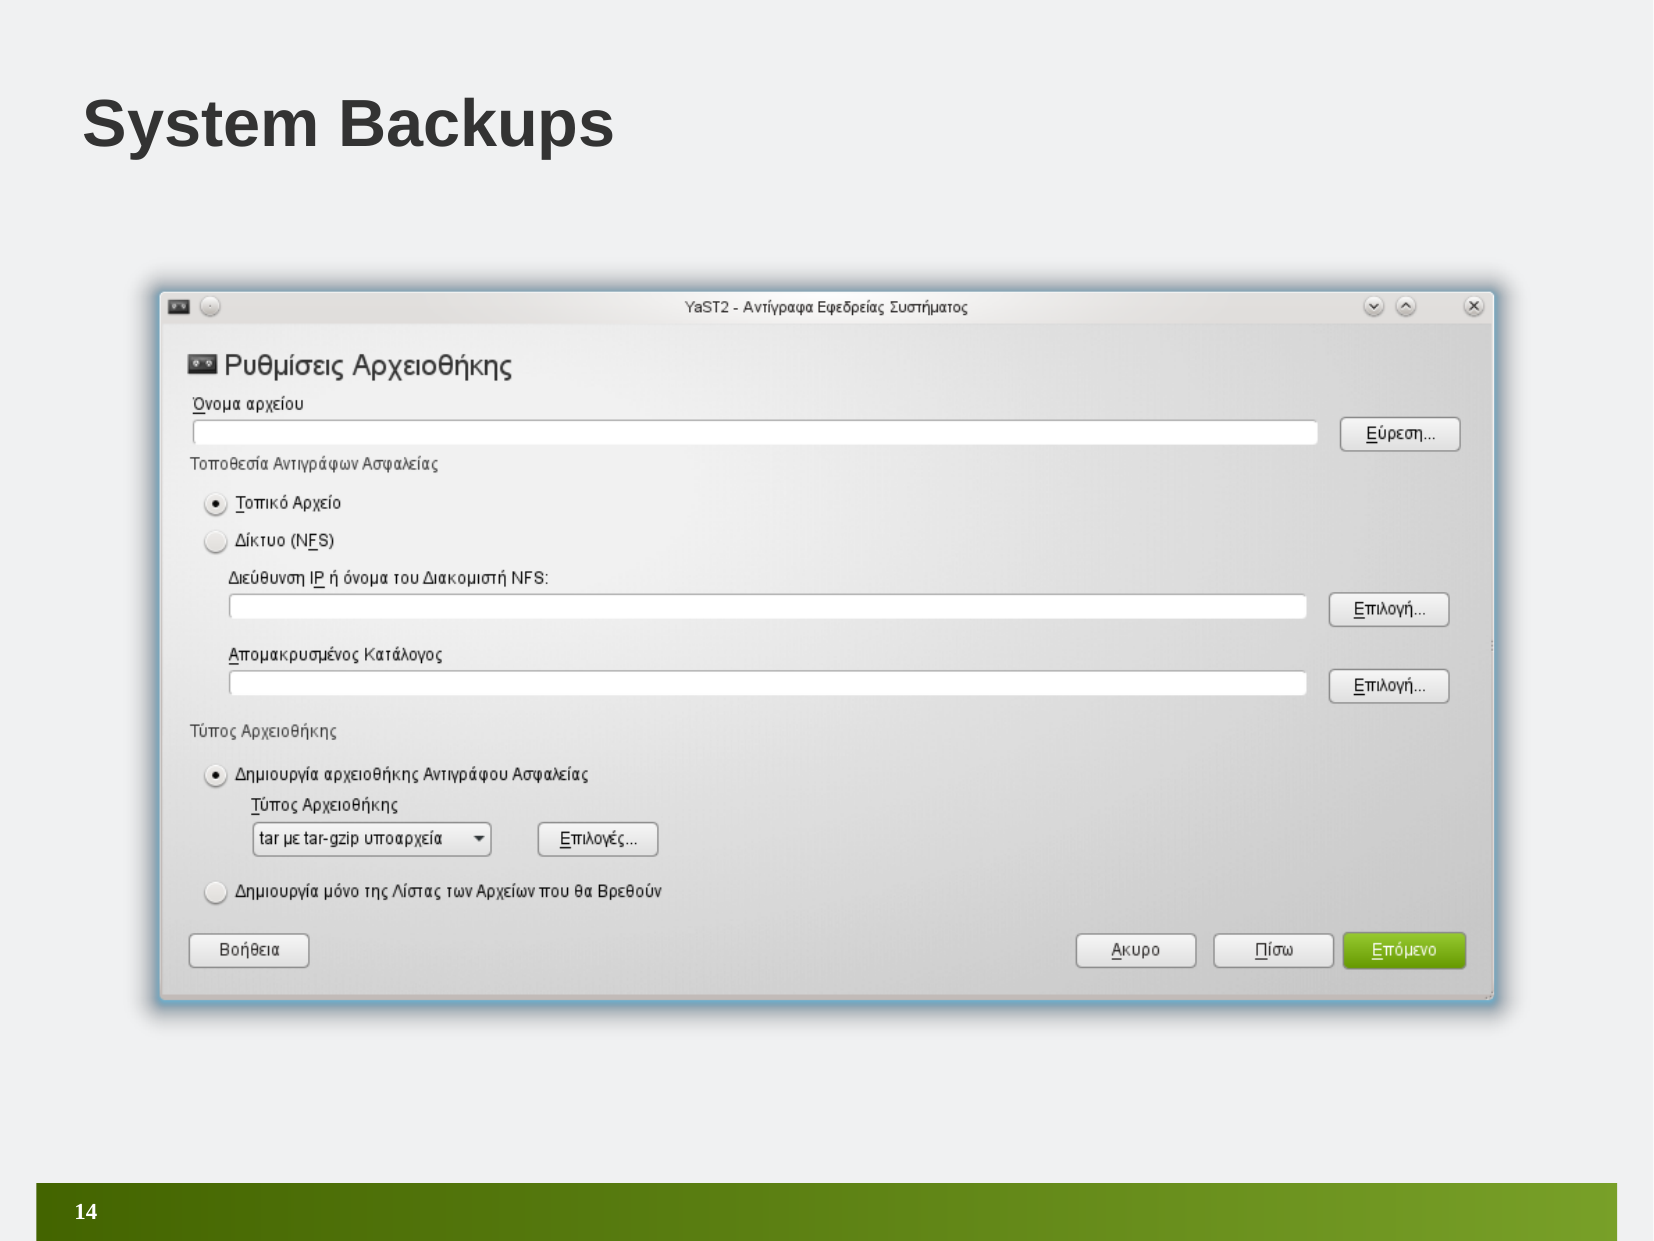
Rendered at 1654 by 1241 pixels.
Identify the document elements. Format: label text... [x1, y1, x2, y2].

title System Backups [82, 49, 1571, 198]
picture [0, 0, 1654, 1241]
